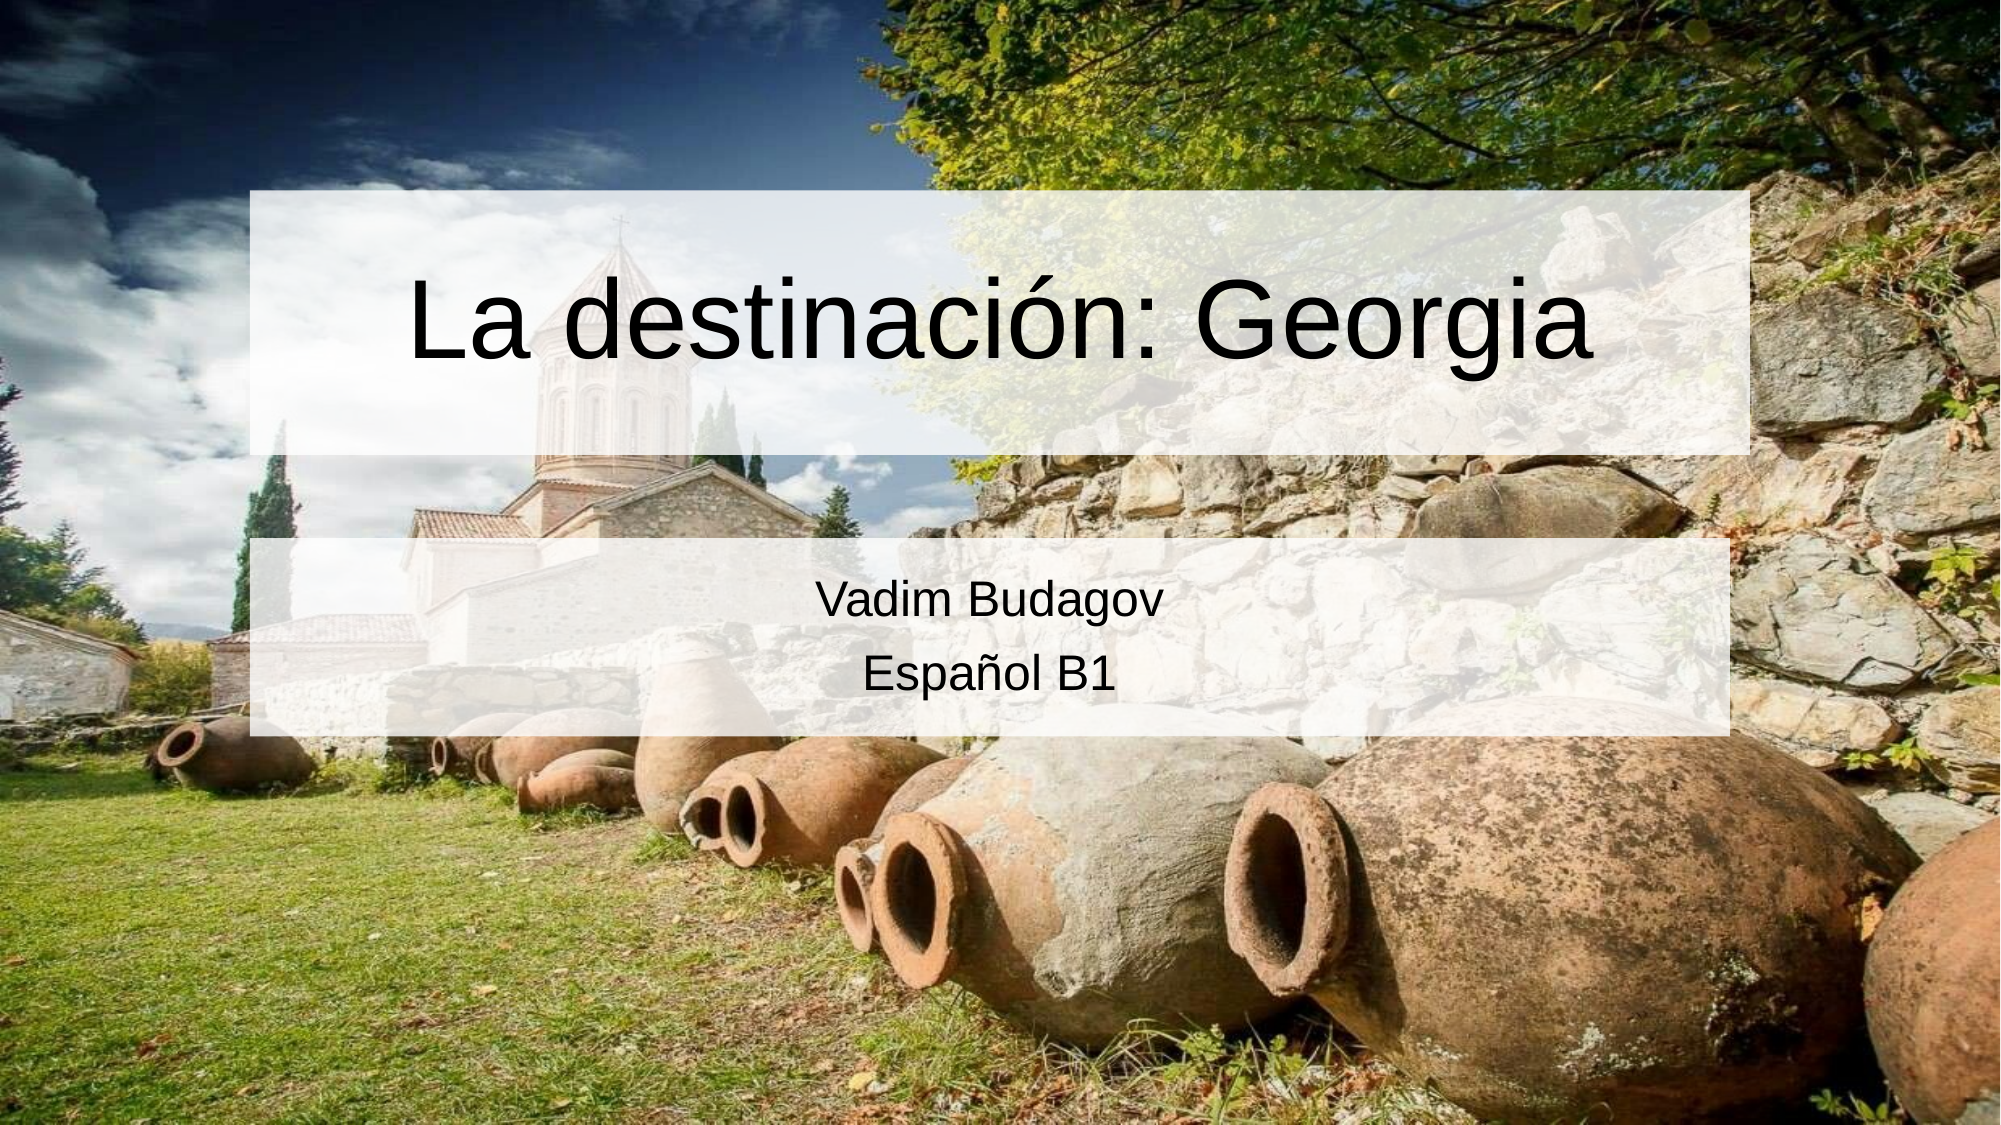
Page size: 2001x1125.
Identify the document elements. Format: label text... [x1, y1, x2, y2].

title La destinación: Georgia [249, 190, 1750, 455]
subtitle Vadim Budagov Español B1 [249, 538, 1730, 737]
